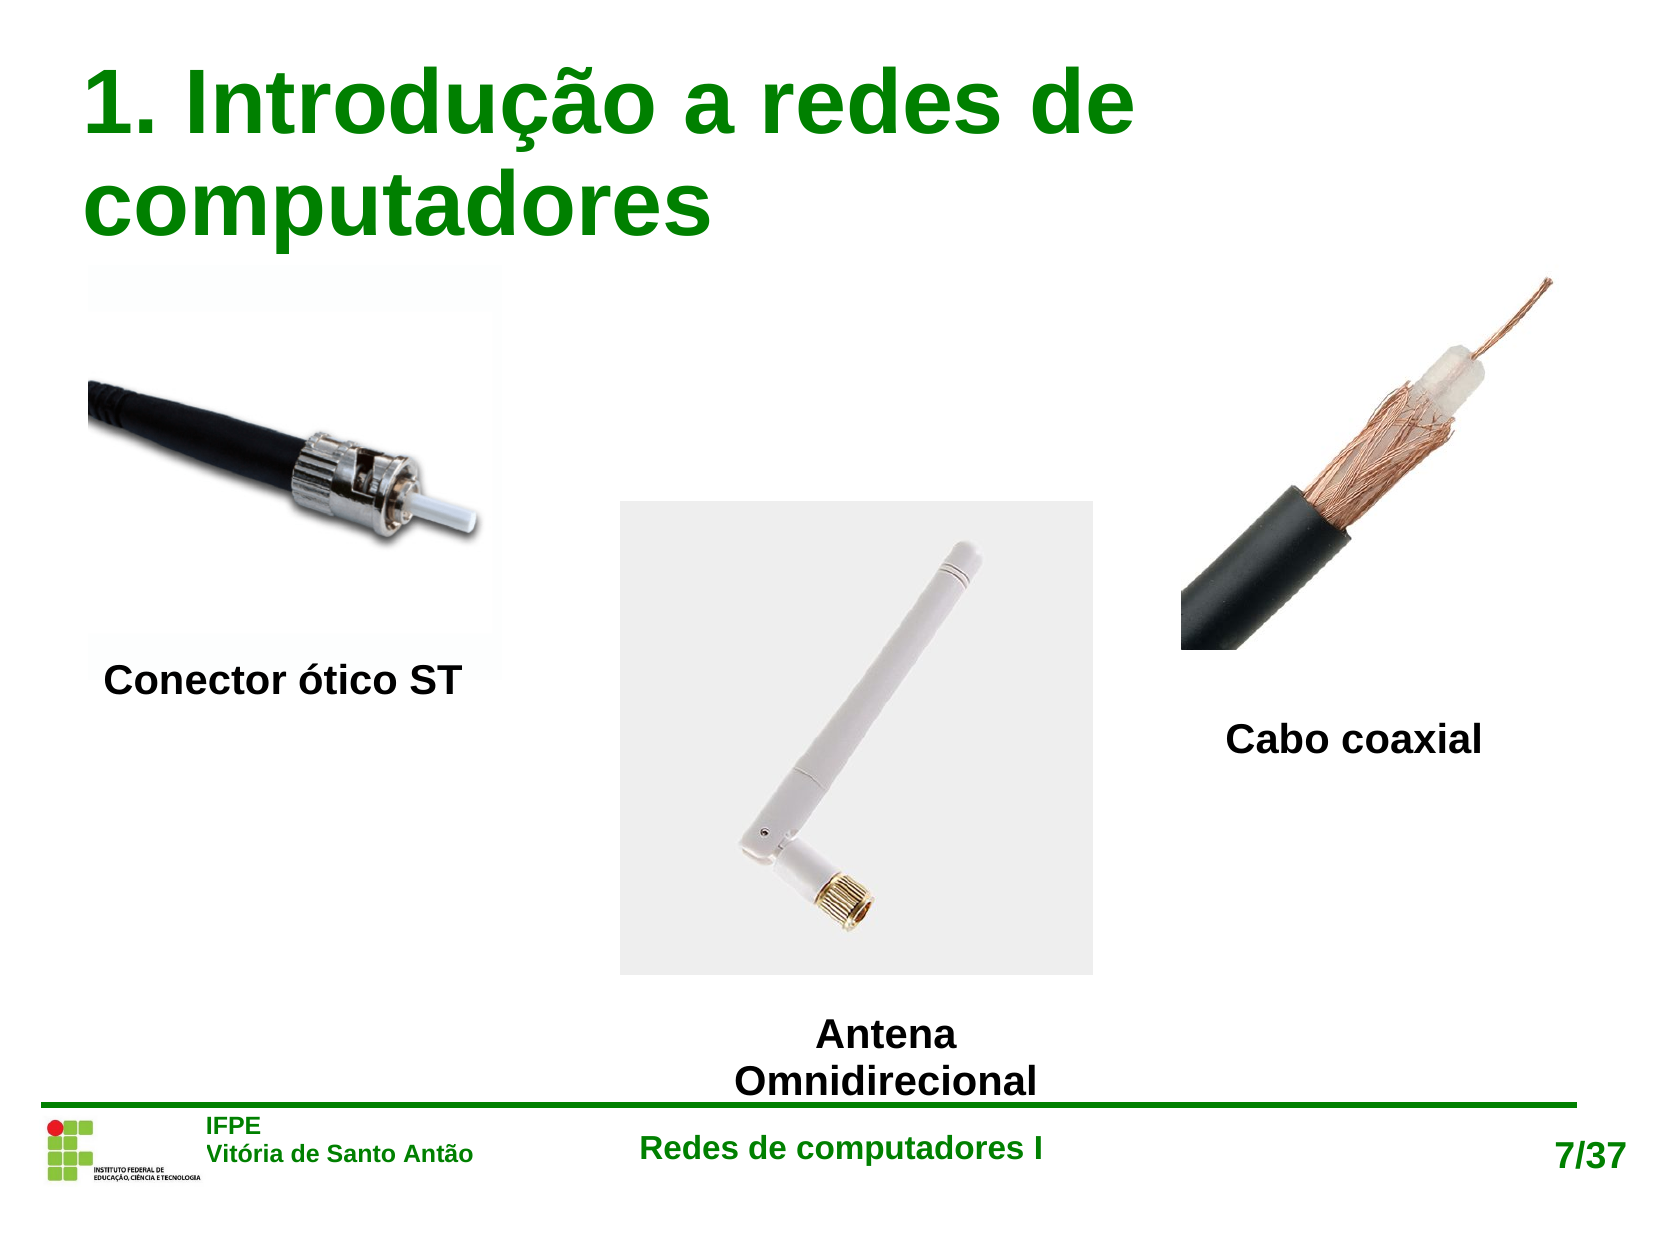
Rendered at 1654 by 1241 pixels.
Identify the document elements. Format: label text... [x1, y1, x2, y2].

picture [1181, 236, 1595, 650]
picture [39, 1111, 207, 1191]
picture [88, 265, 502, 649]
picture [620, 501, 1093, 975]
text_box Cabo coaxial [1210, 708, 1498, 770]
text_box Conector ótico ST [88, 649, 502, 711]
title 1. Introdução a redes de computadores [82, 49, 1571, 257]
text_box Antena Omnidirecional [649, 1003, 1123, 1112]
